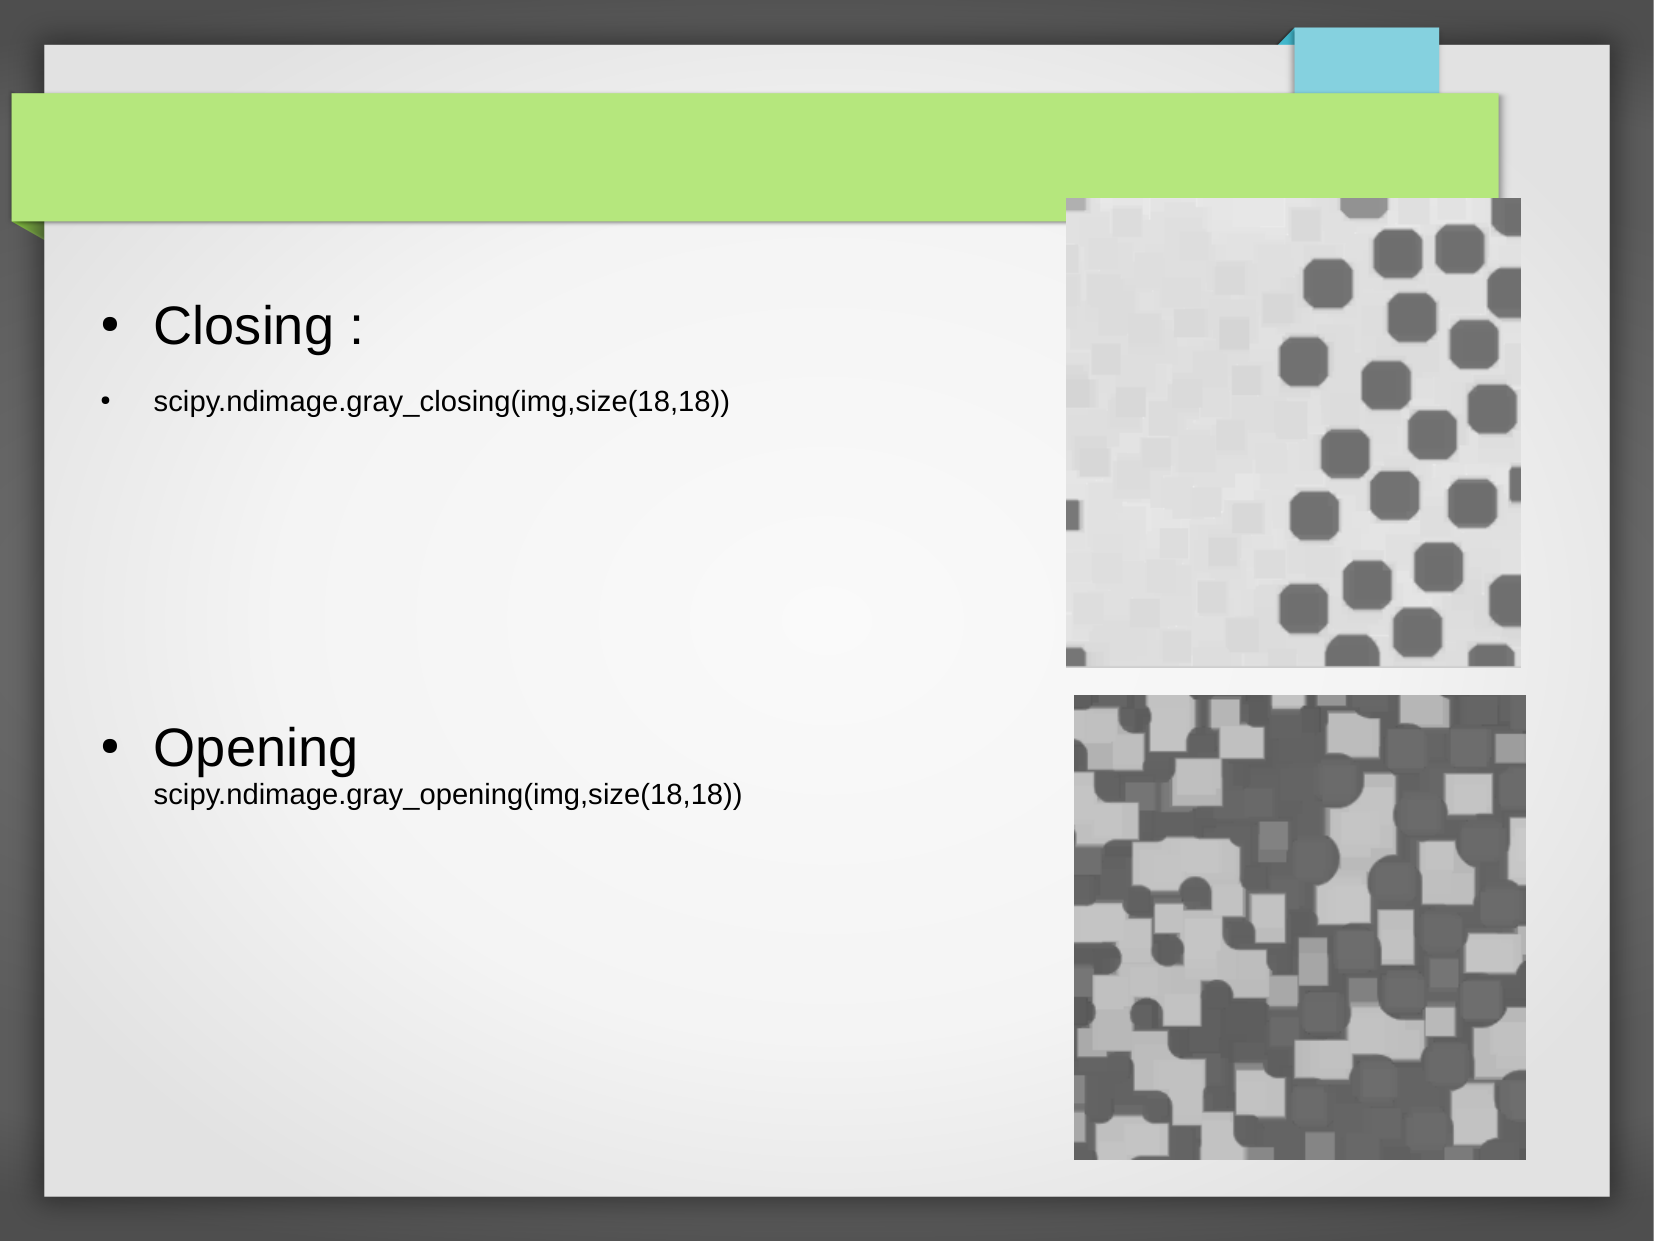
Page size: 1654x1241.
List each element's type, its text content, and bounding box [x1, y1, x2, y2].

list Closing : scipy.ndimage.gray_closing(img,size(18,18)) Opening scipy.ndimage.gray_opening(img,size(18,18)) [82, 295, 782, 1128]
picture [0, 0, 1654, 1241]
